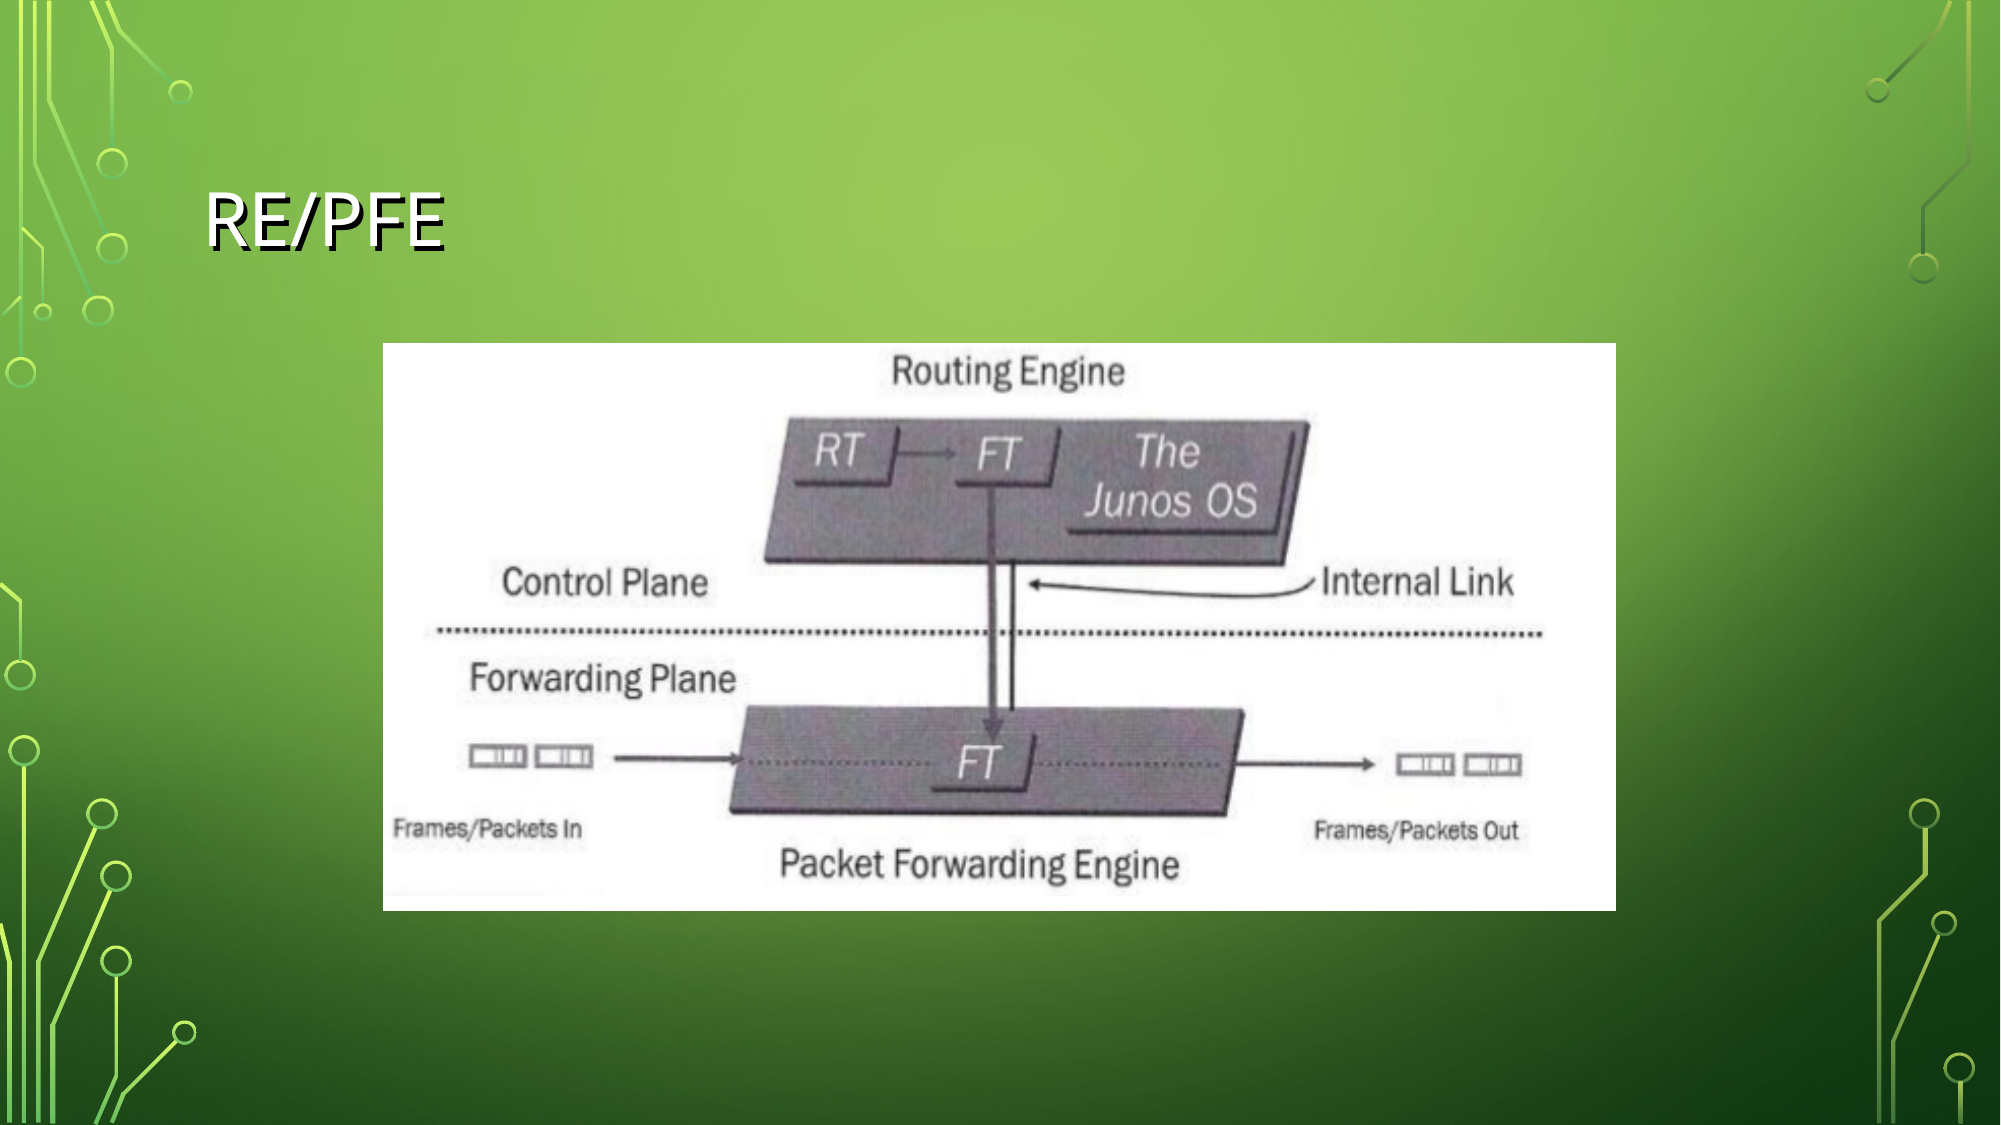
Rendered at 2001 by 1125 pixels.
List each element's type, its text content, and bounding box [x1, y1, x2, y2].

title RE/PFE [187, 101, 1813, 344]
picture [383, 343, 1616, 911]
